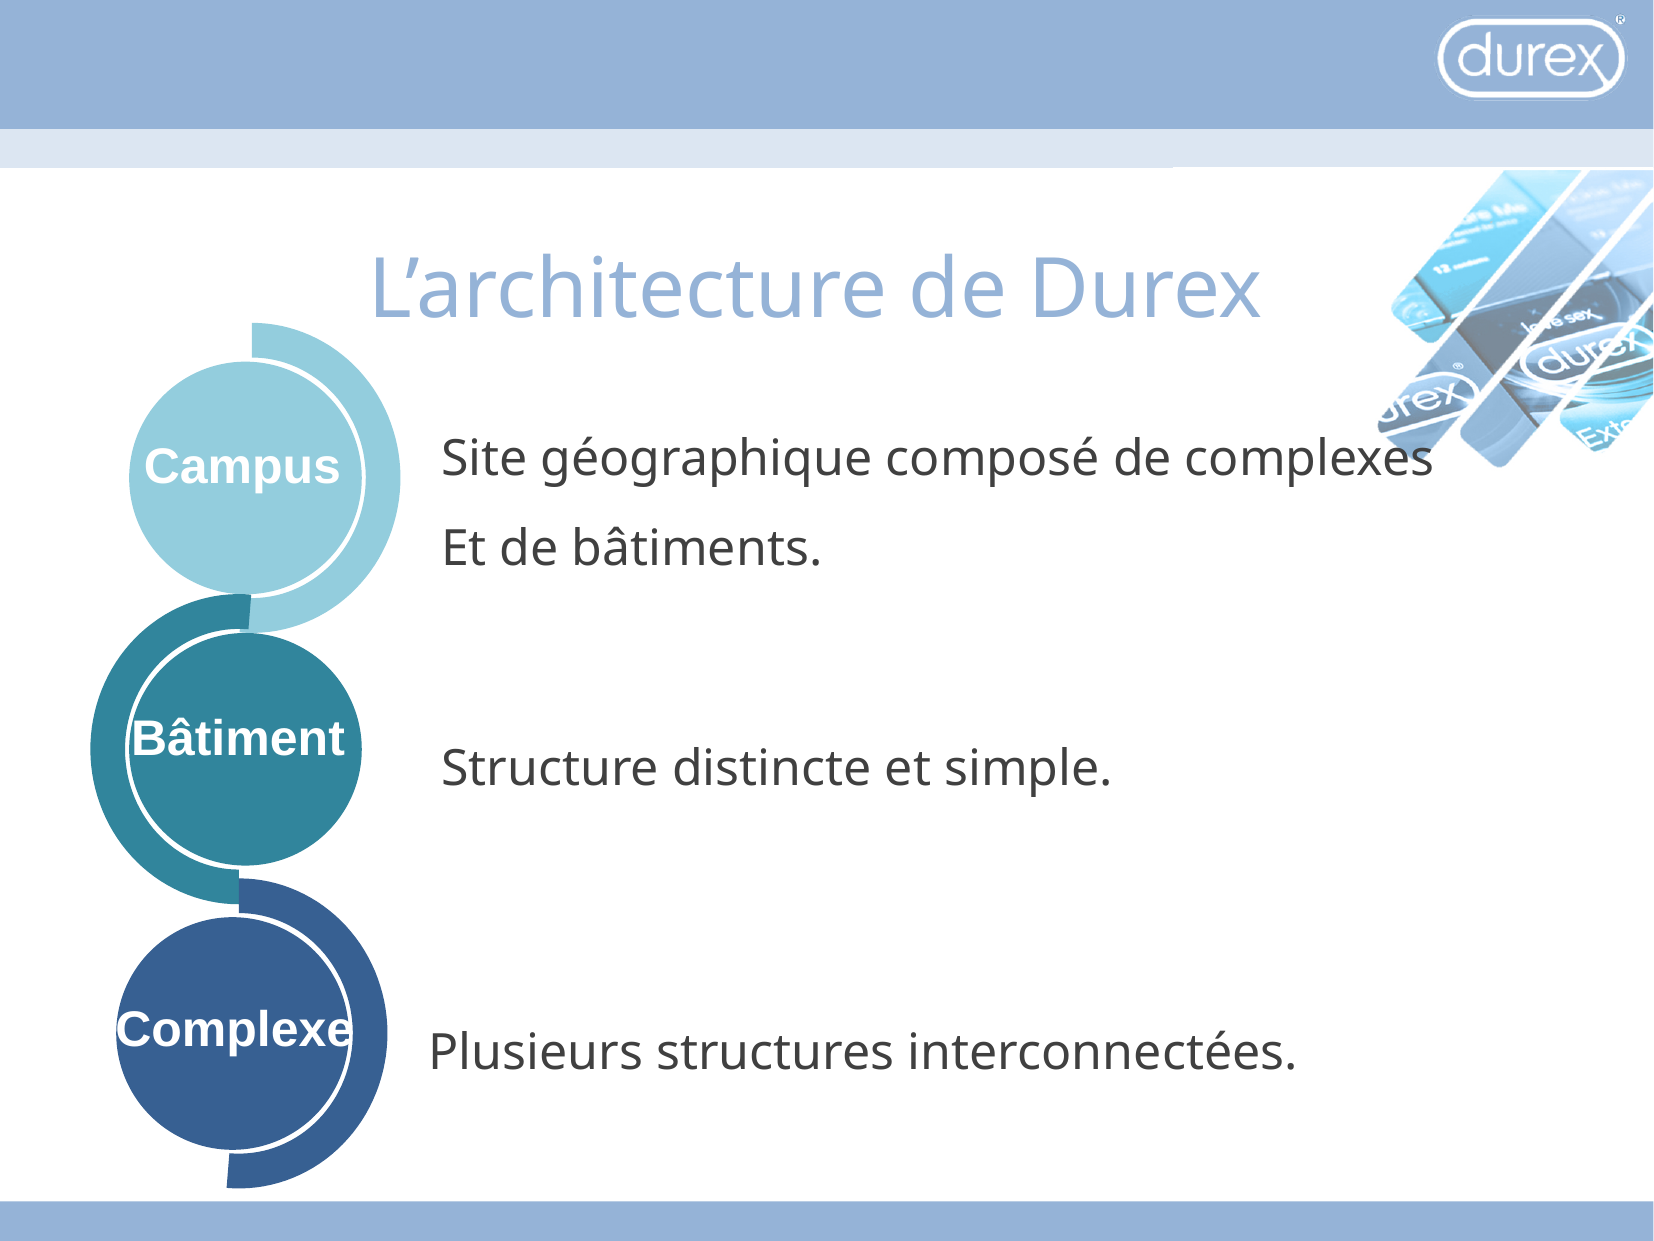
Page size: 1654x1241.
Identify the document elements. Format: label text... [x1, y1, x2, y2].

text_box [131, 774, 360, 866]
text_box [125, 917, 340, 988]
text_box Complexe [100, 988, 370, 1065]
text_box Campus [129, 426, 356, 502]
text_box [141, 361, 350, 426]
text_box [0, 0, 1654, 167]
text_box Bâtiment [116, 697, 361, 774]
text_box [0, 1201, 1654, 1241]
text_box [120, 1065, 345, 1150]
text_box [90, 322, 401, 1189]
picture [1538, 400, 1654, 530]
text_box Plusieurs structures interconnectées. [413, 981, 1314, 1088]
text_box Structure distincte et simple. [426, 697, 1129, 803]
title L’architecture de Durex [0, 167, 1654, 400]
text_box Site géographique composé de complexes Et de bâtiments. [426, 387, 1538, 643]
picture [1433, 12, 1628, 101]
